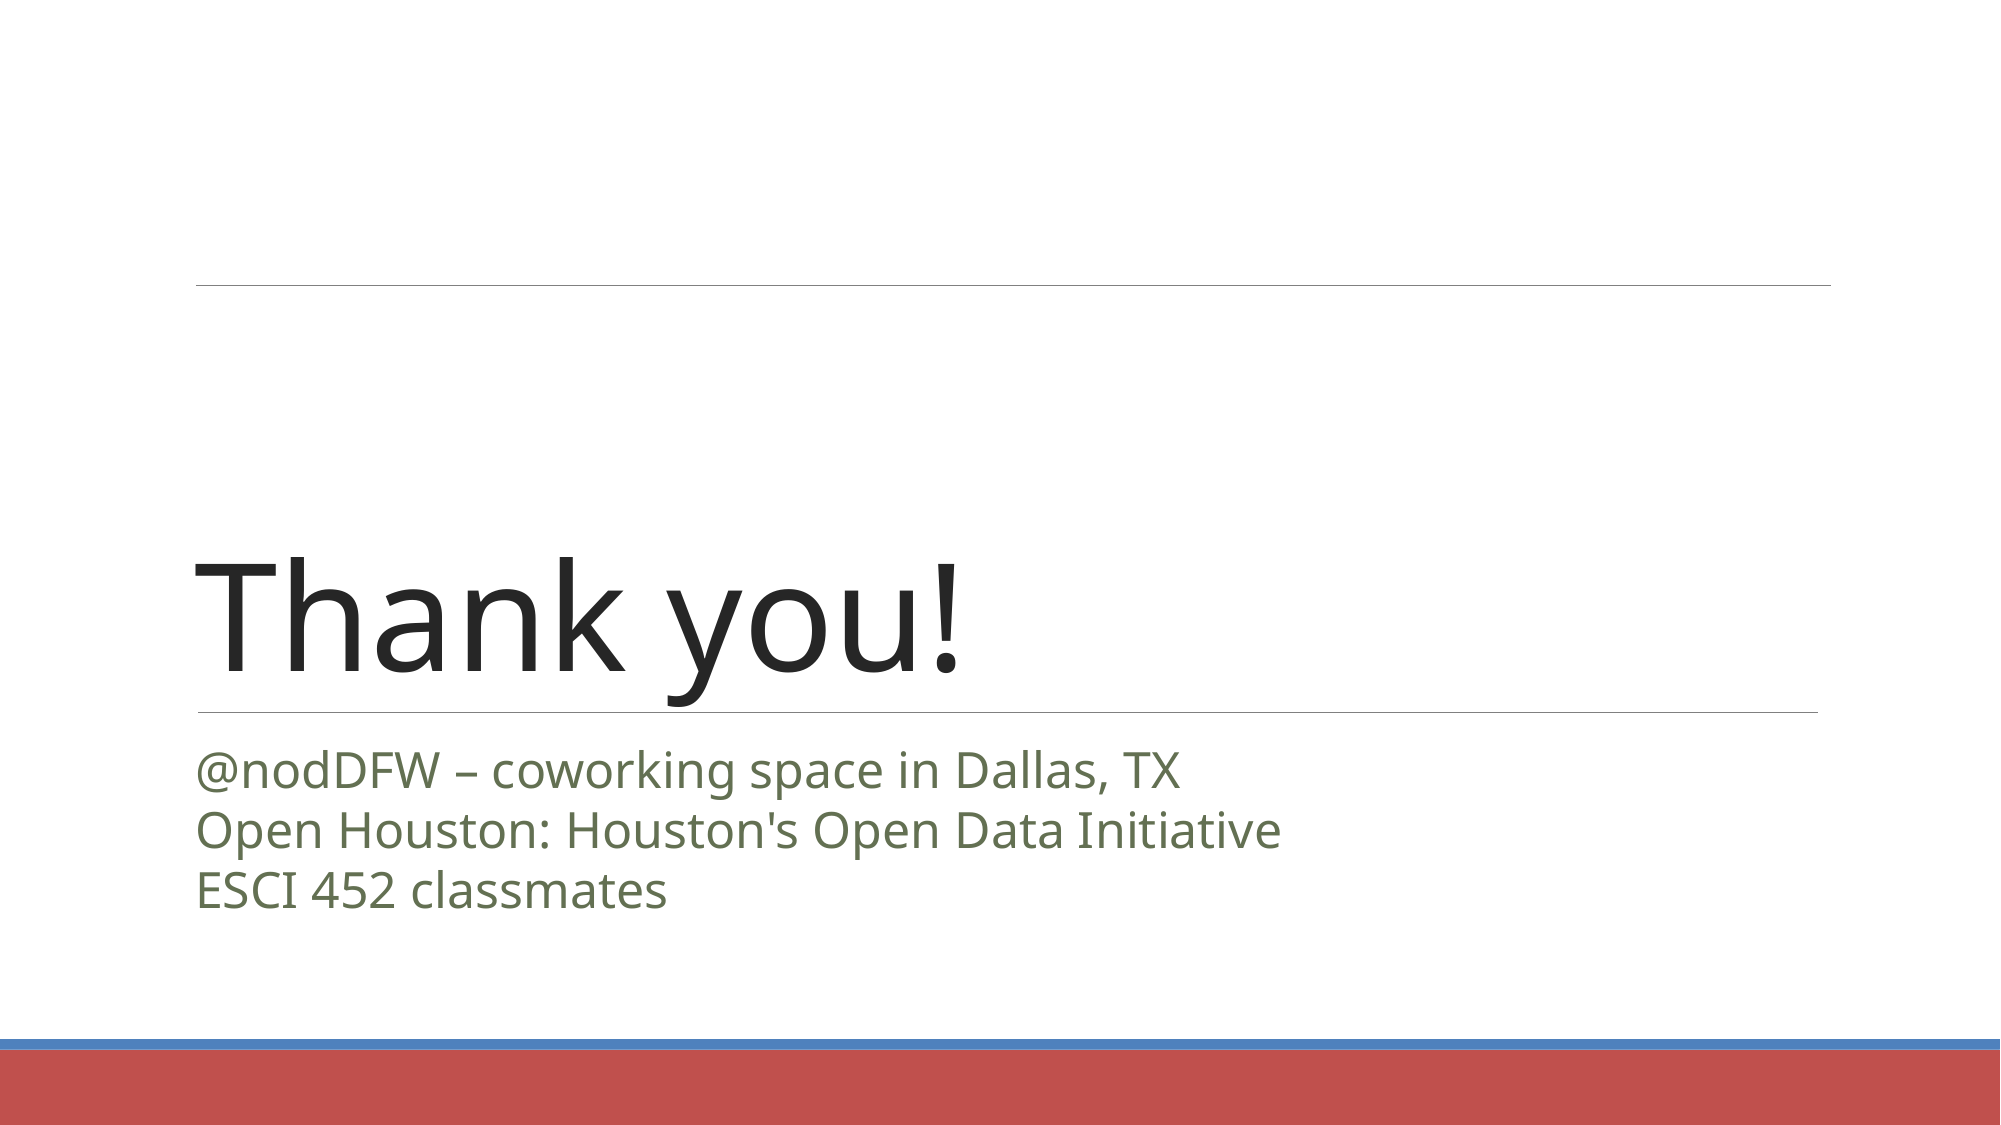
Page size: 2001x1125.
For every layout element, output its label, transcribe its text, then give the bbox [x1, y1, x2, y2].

text_box Thank you! [180, 124, 1830, 710]
text_box @nodDFW – coworking space in Dallas, TX Open Houston: Houston's Open Data Initiative ESCI 452 classmates [180, 730, 1831, 919]
